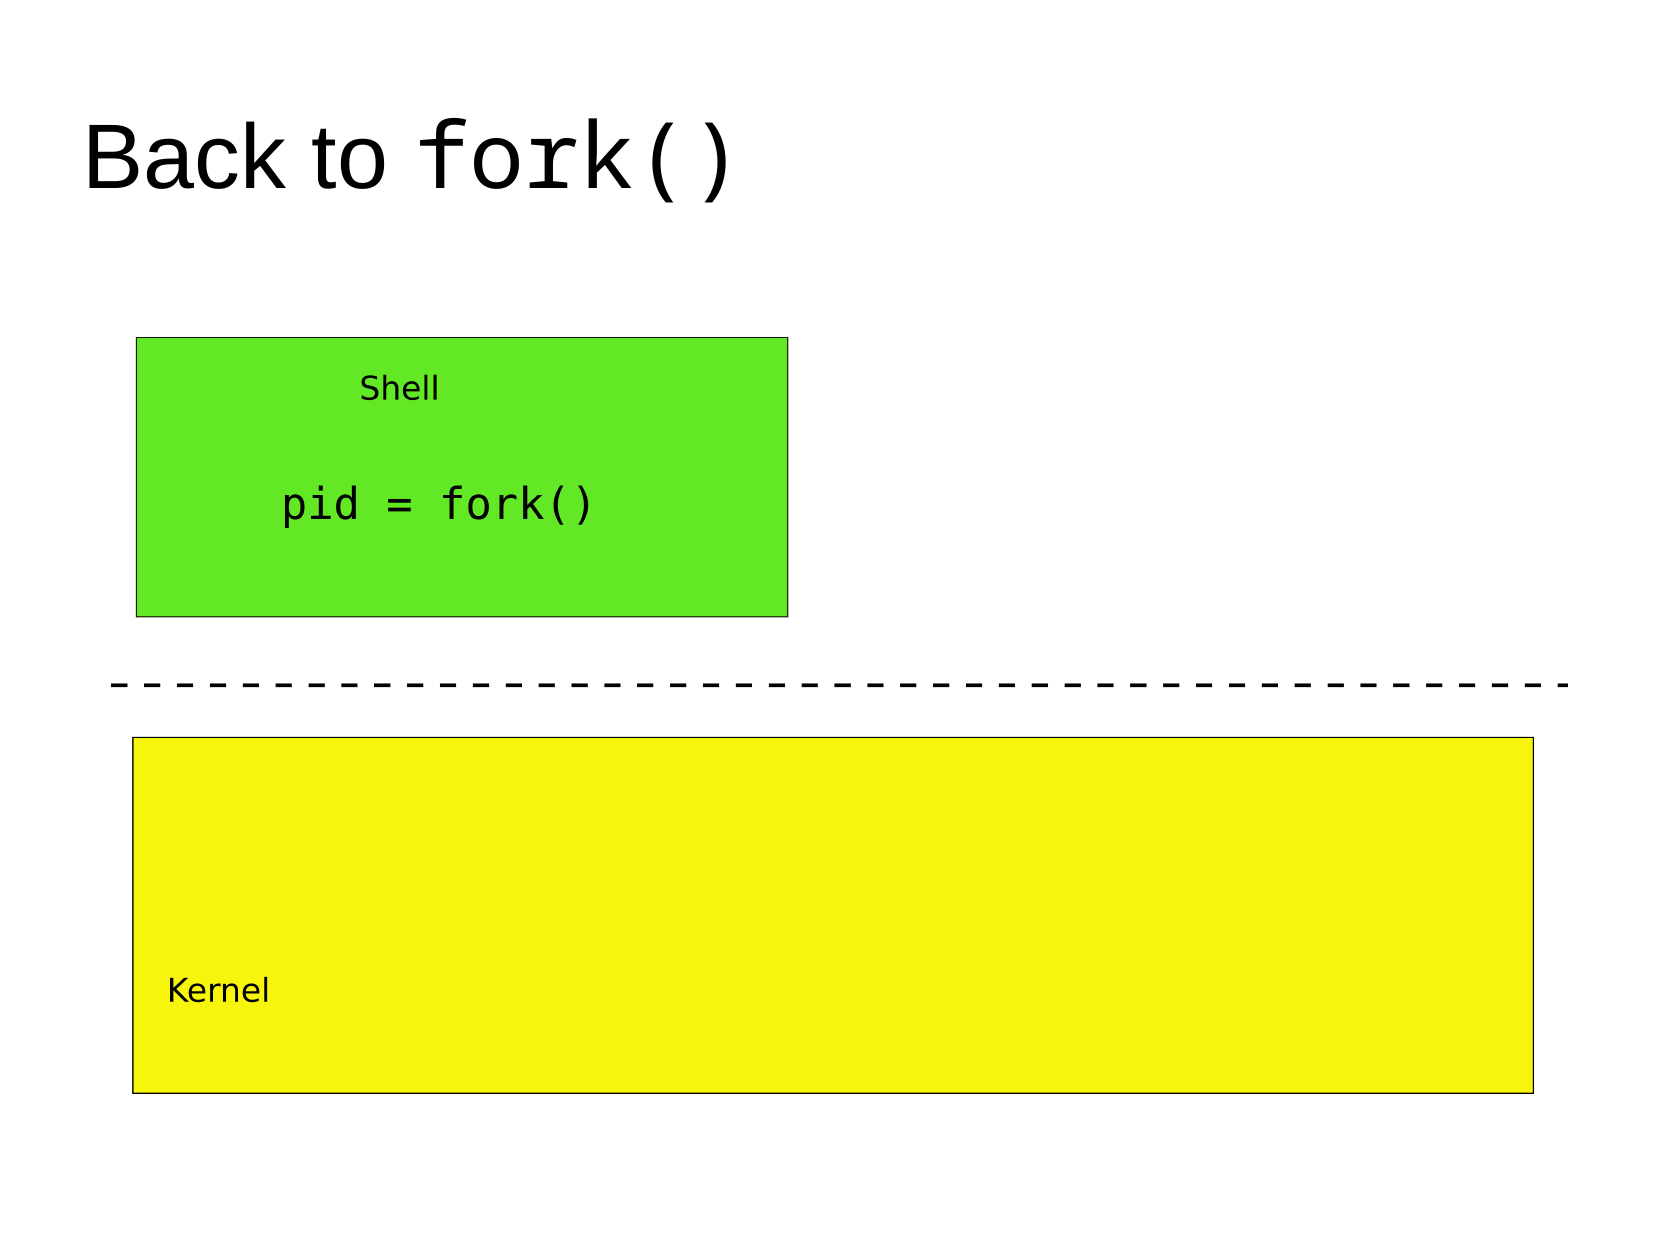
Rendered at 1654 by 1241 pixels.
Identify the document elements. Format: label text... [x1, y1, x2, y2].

picture [111, 337, 1568, 1094]
title Back to fork() [82, 49, 826, 257]
